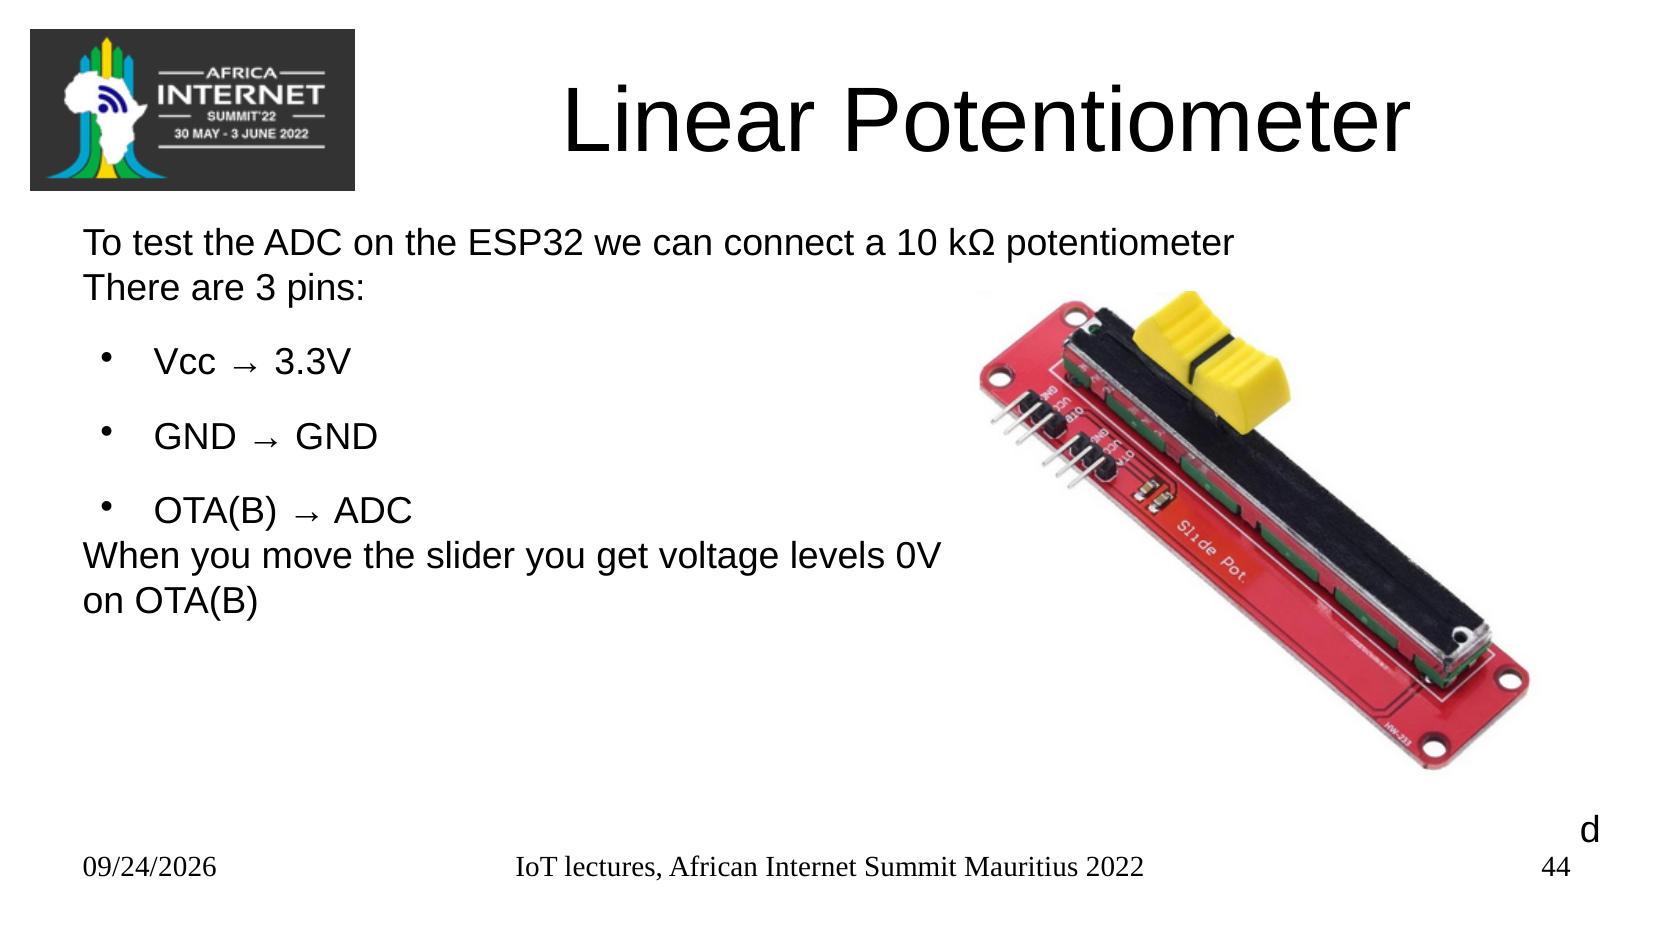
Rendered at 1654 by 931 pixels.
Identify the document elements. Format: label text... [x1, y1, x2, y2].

title Linear Potentiometer [403, 37, 1571, 193]
picture [30, 29, 355, 191]
text_box d [1564, 797, 1616, 854]
picture [944, 291, 1565, 798]
list To test the ADC on the ESP32 we can connect a 10 kΩ potentiometer There are 3 pins: Vcc → 3.3V GND → GND OTA(B) → ADC When you move the slider you get voltage levels 0V .. 3.3V on OTA(B) [82, 217, 1571, 757]
